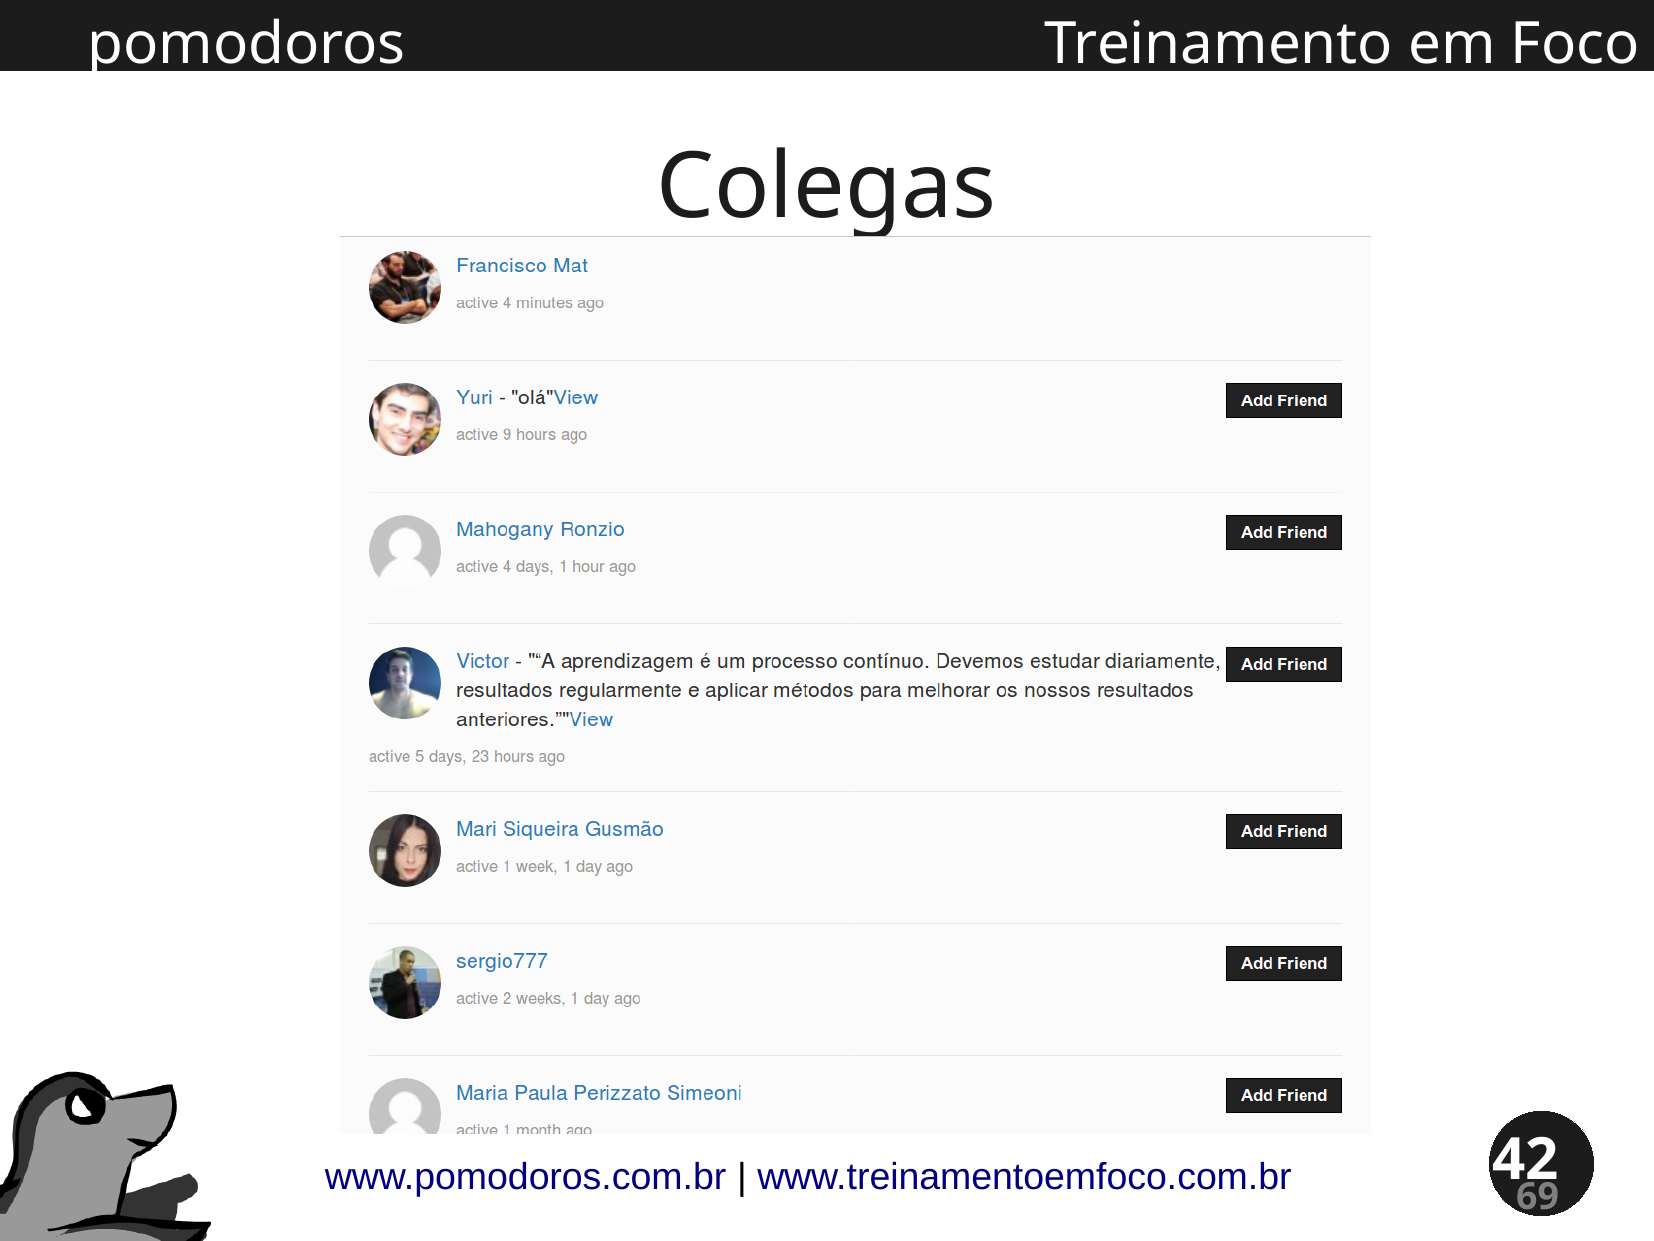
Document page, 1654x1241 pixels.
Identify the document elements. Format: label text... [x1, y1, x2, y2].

picture [0, 1003, 249, 1241]
title Colegas [82, 78, 1571, 287]
picture [340, 236, 1371, 1134]
